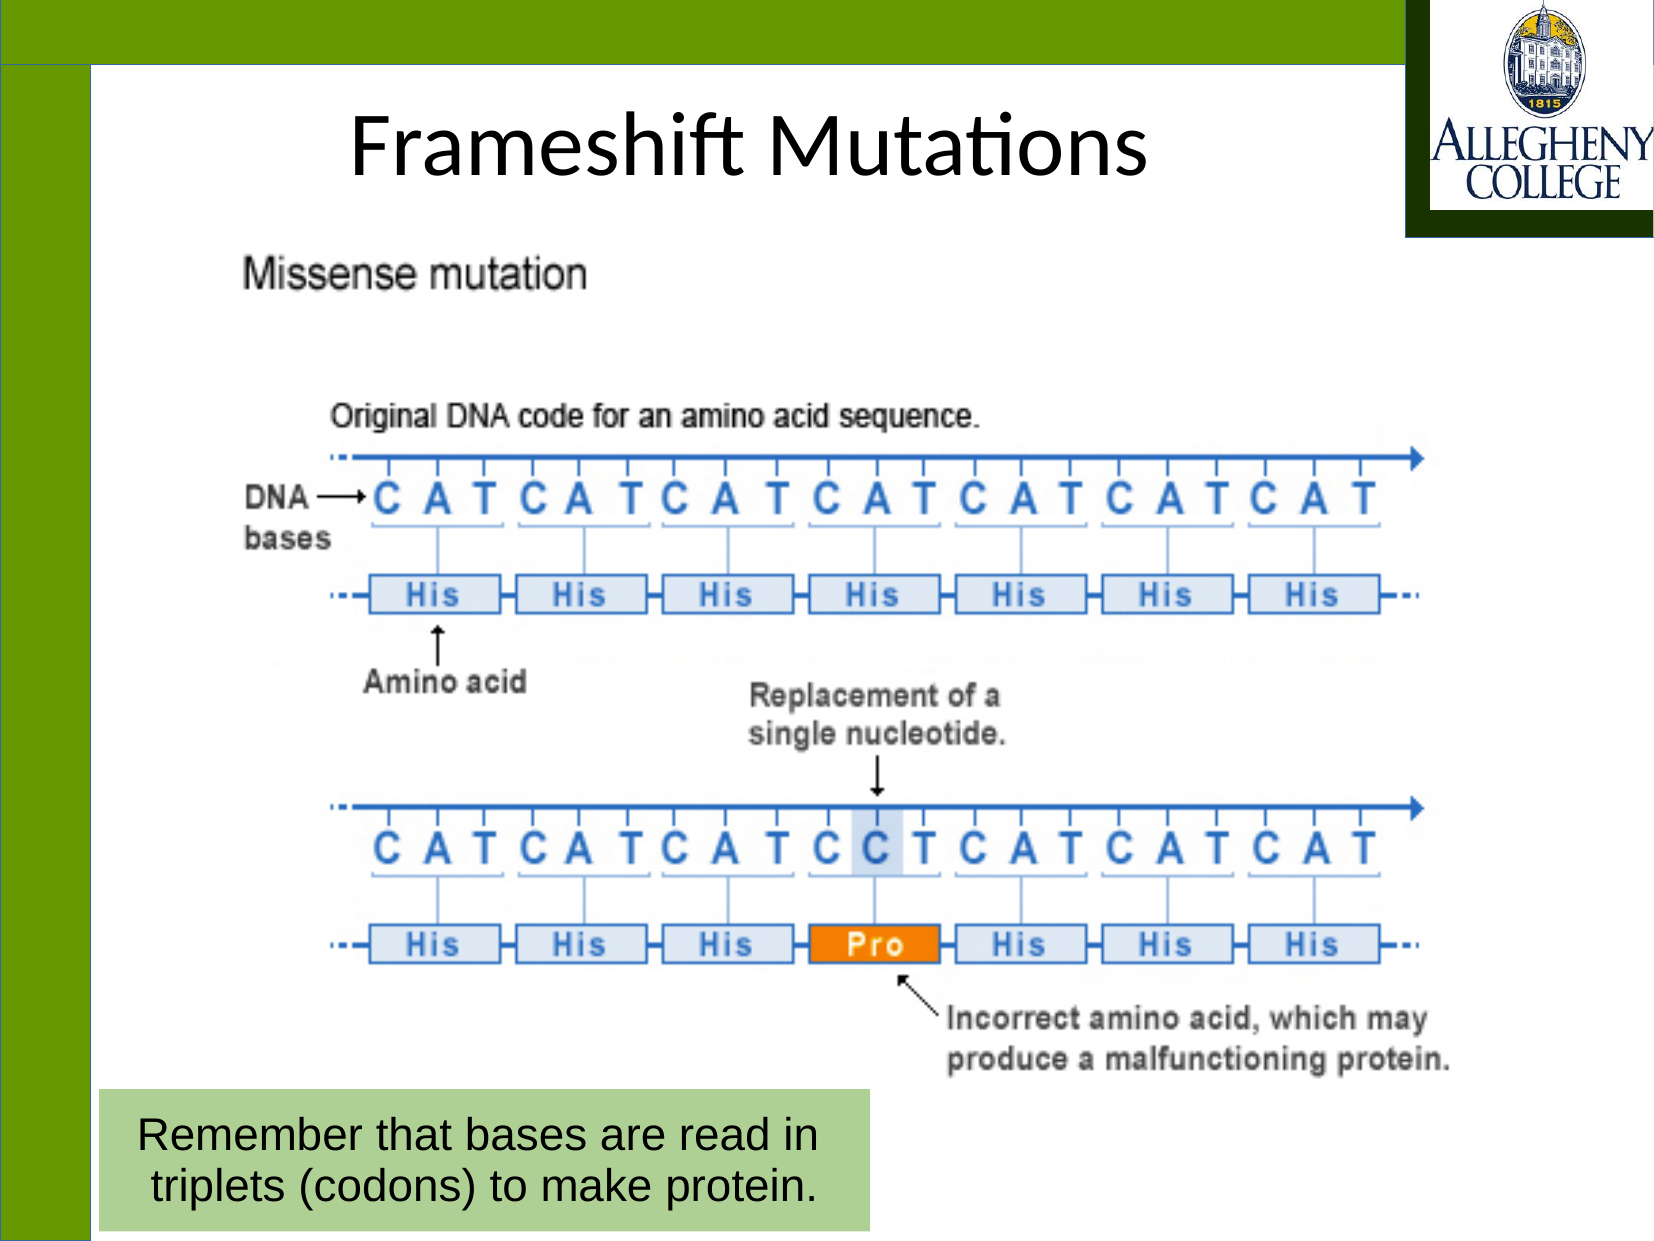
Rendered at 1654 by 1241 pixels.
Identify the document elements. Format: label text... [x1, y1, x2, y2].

text_box [0, 0, 1654, 1241]
picture [1430, 0, 1654, 210]
text_box Remember that bases are read in triplets (codons) to make protein. [99, 1089, 871, 1232]
picture [212, 233, 1501, 1182]
title Frameshift Mutations [75, 45, 1426, 233]
